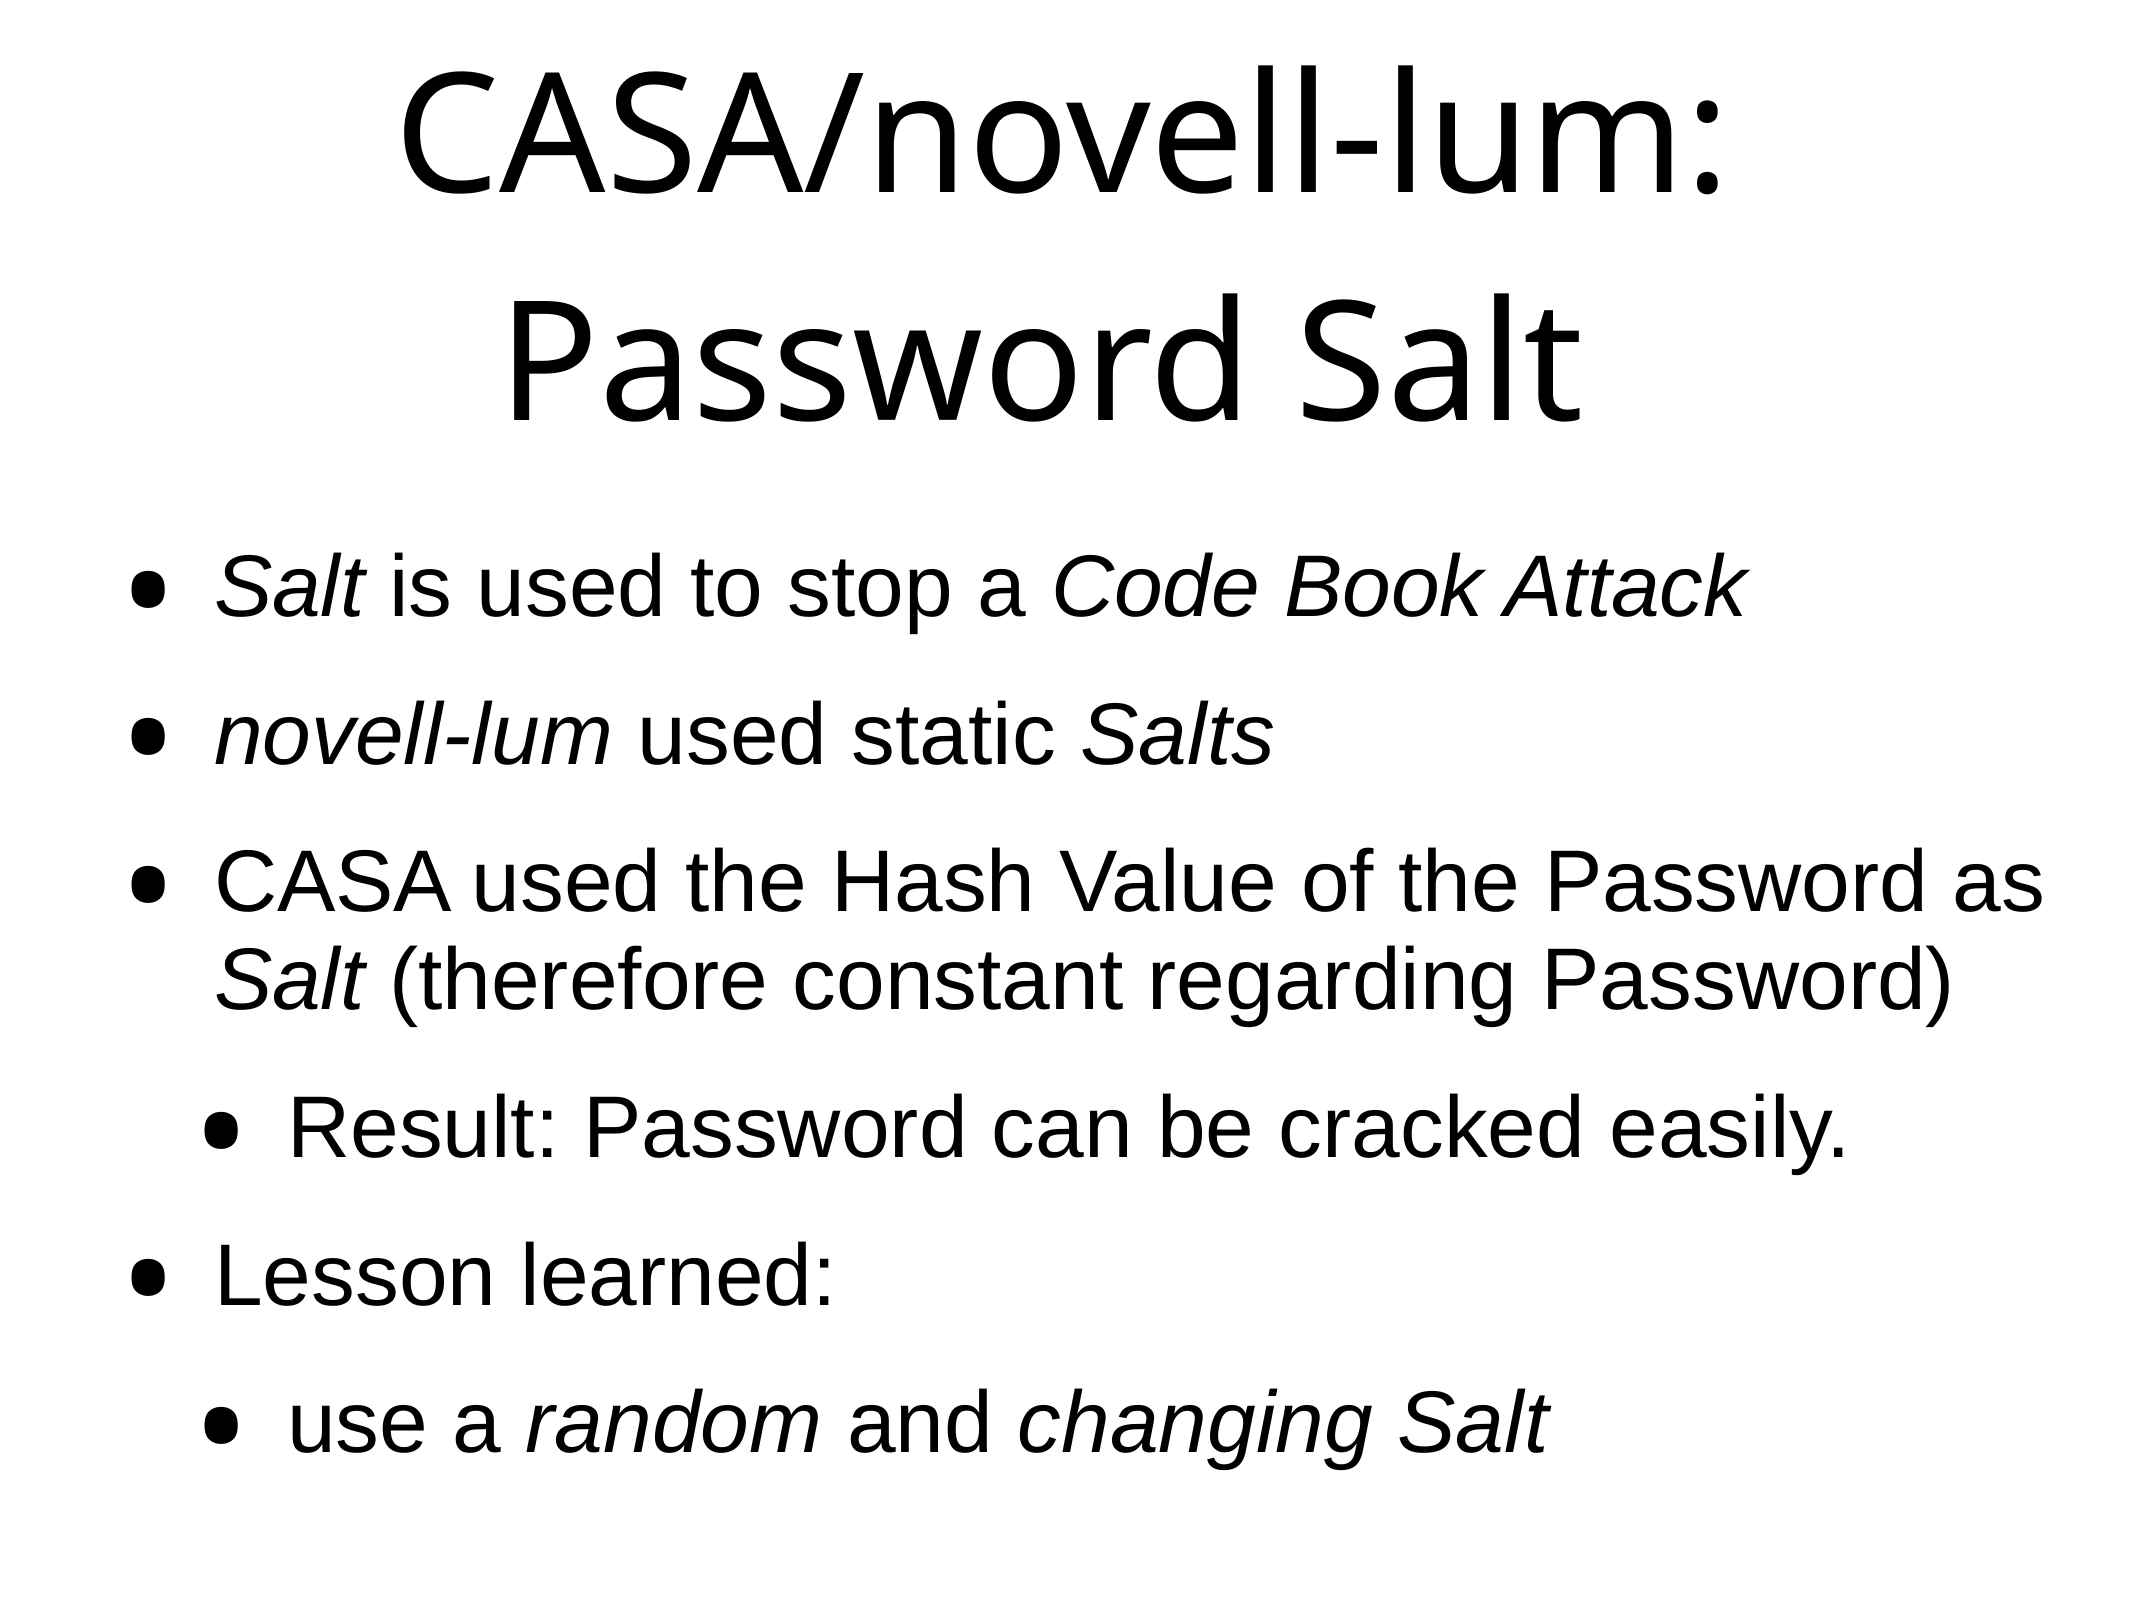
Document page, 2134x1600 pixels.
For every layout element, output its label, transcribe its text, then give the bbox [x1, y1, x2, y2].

title CASA/novell-lum: Password Salt [29, 31, 2097, 452]
list Salt is used to stop a Code Book Attack novell-lum used static Salts CASA used the Hash Value of the Password as Salt (therefore constant regarding Password) Result: Password can be cracked easily. Lesson learned: use a random and changing Salt [60, 454, 2071, 1555]
